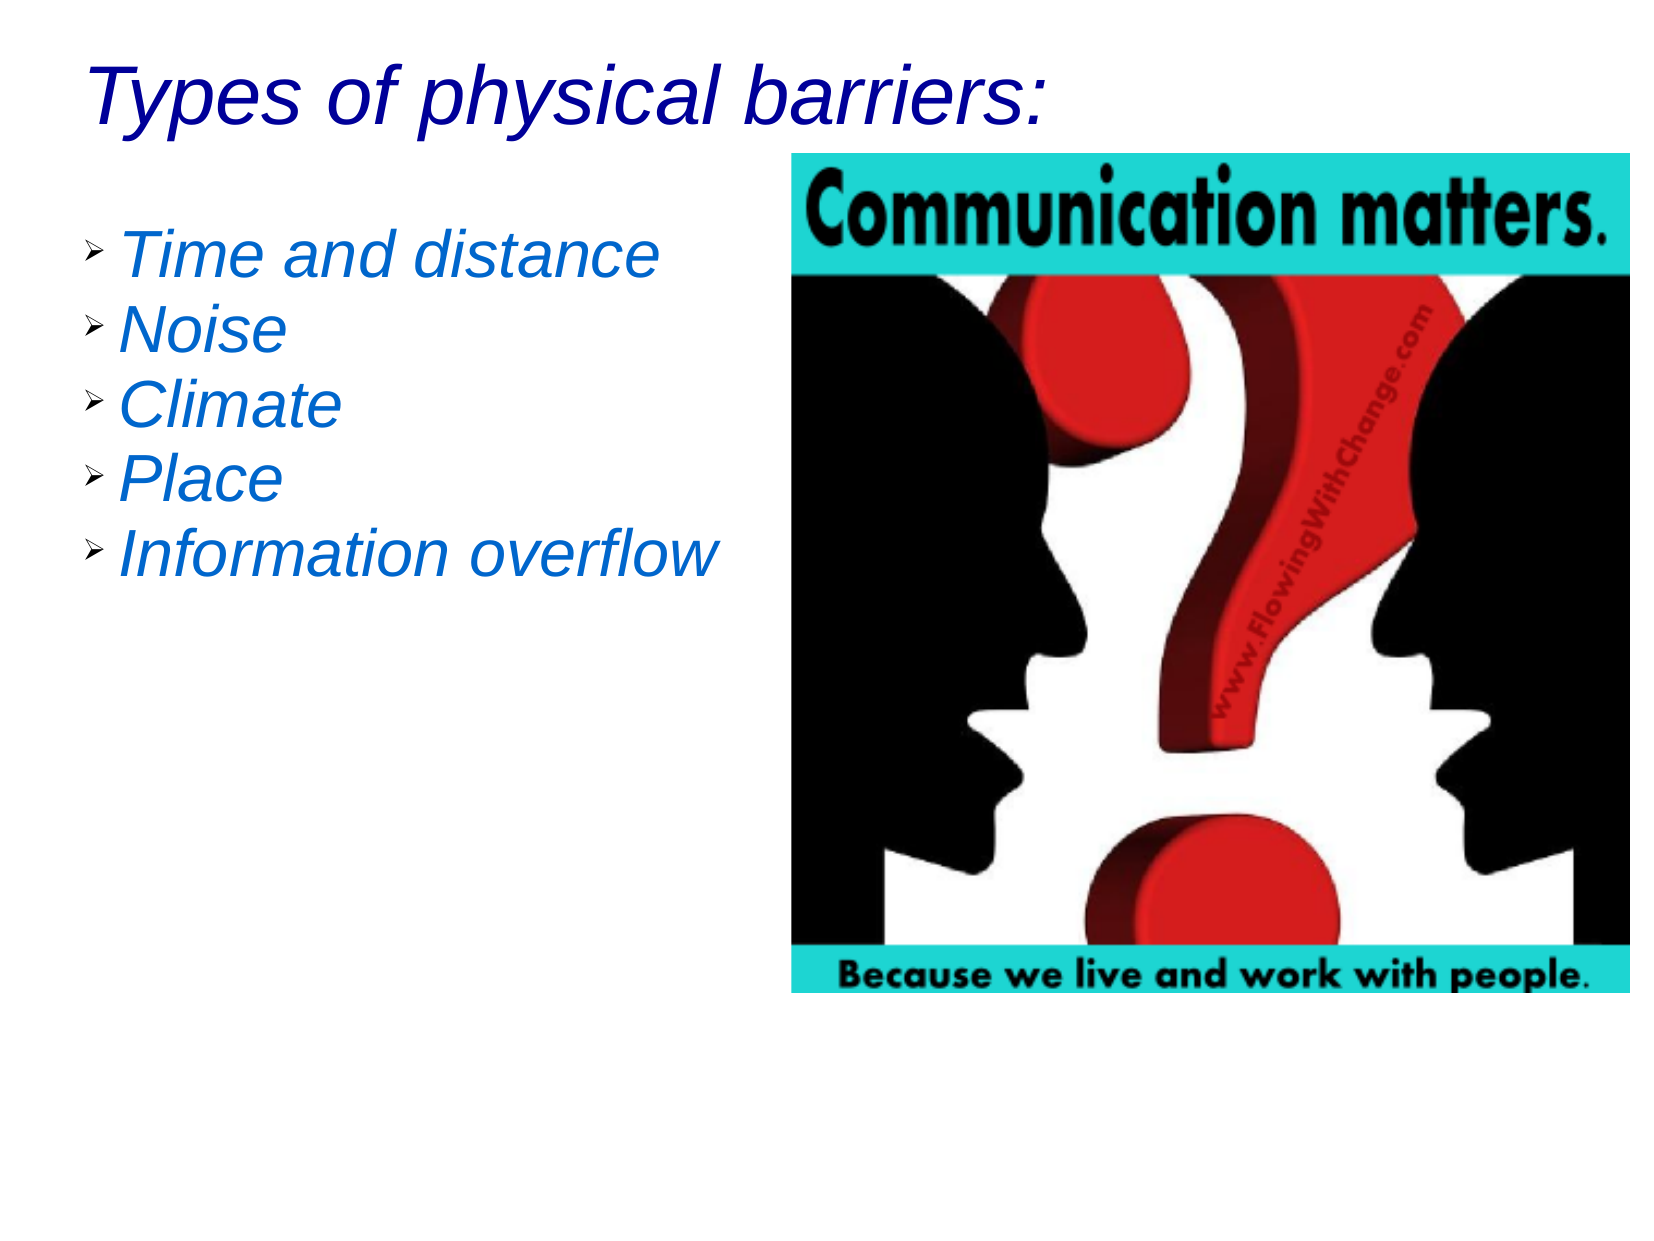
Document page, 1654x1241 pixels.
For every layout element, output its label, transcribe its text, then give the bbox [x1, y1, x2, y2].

subtitle Types of physical barriers: Time and distance Noise Climate Place Information overflow [82, 49, 1571, 1010]
picture [791, 153, 1630, 993]
